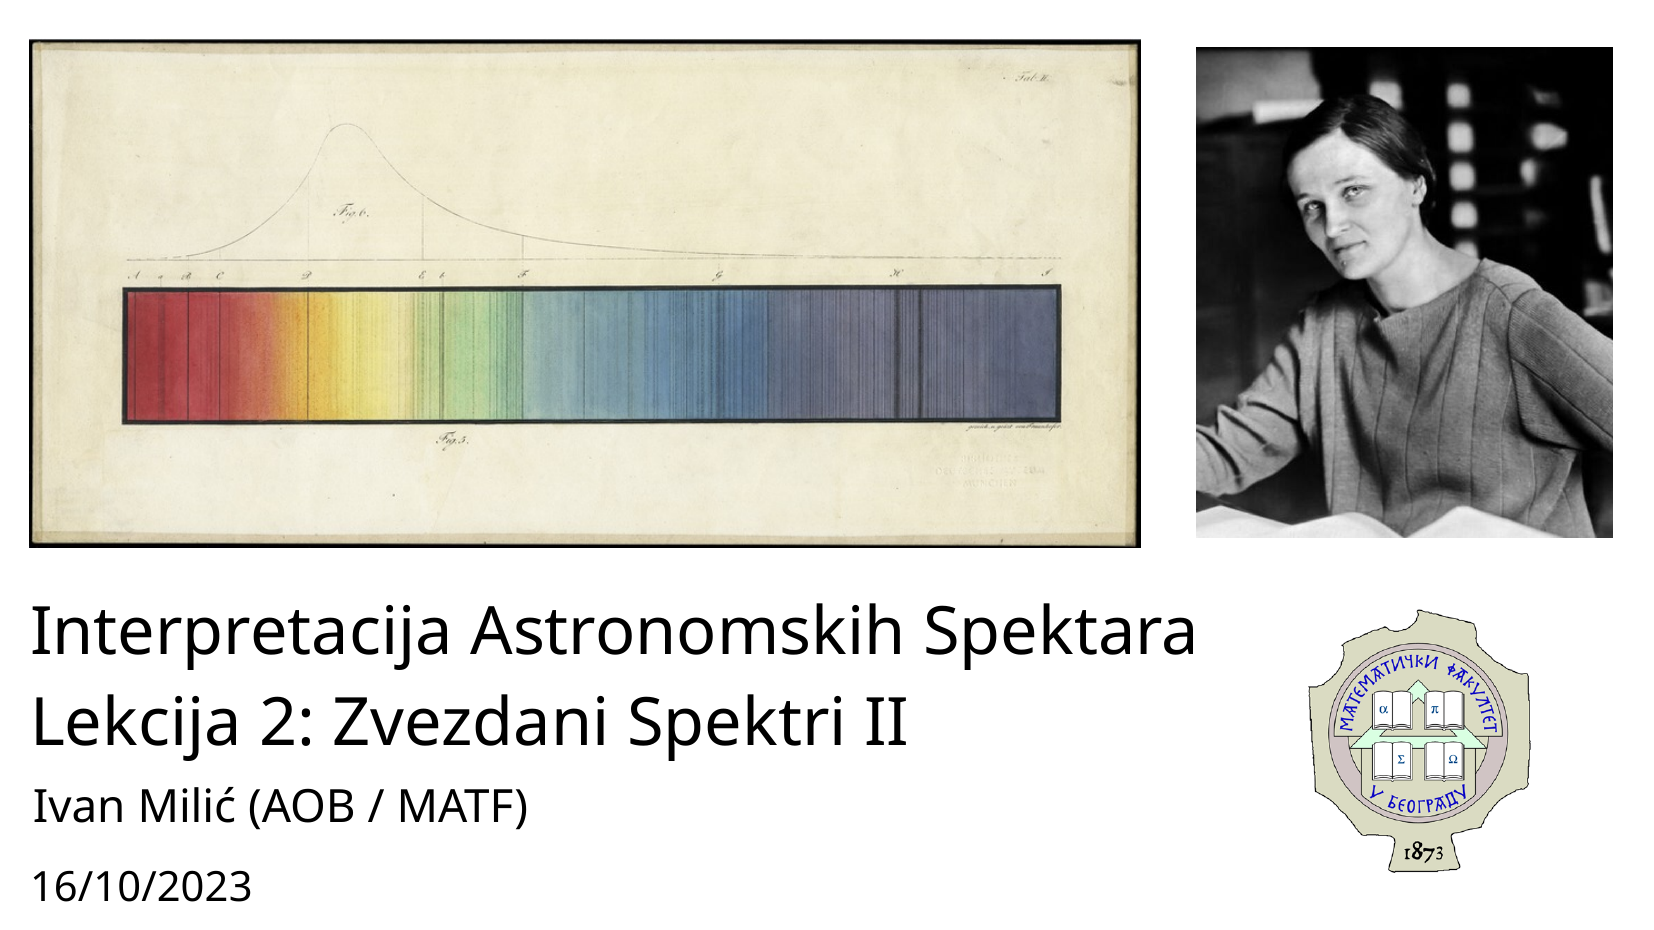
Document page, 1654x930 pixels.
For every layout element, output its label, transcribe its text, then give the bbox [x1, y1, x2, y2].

subtitle 16/10/2023 [30, 847, 1530, 923]
picture [29, 38, 1141, 548]
text_box Interpretacija Astronomskih Spektara Lekcija 2: Zvezdani Spektri II [30, 583, 1193, 765]
picture [1193, 571, 1644, 909]
text_box Ivan Milić (AOB / MATF) [18, 765, 1193, 847]
picture [1196, 47, 1613, 539]
